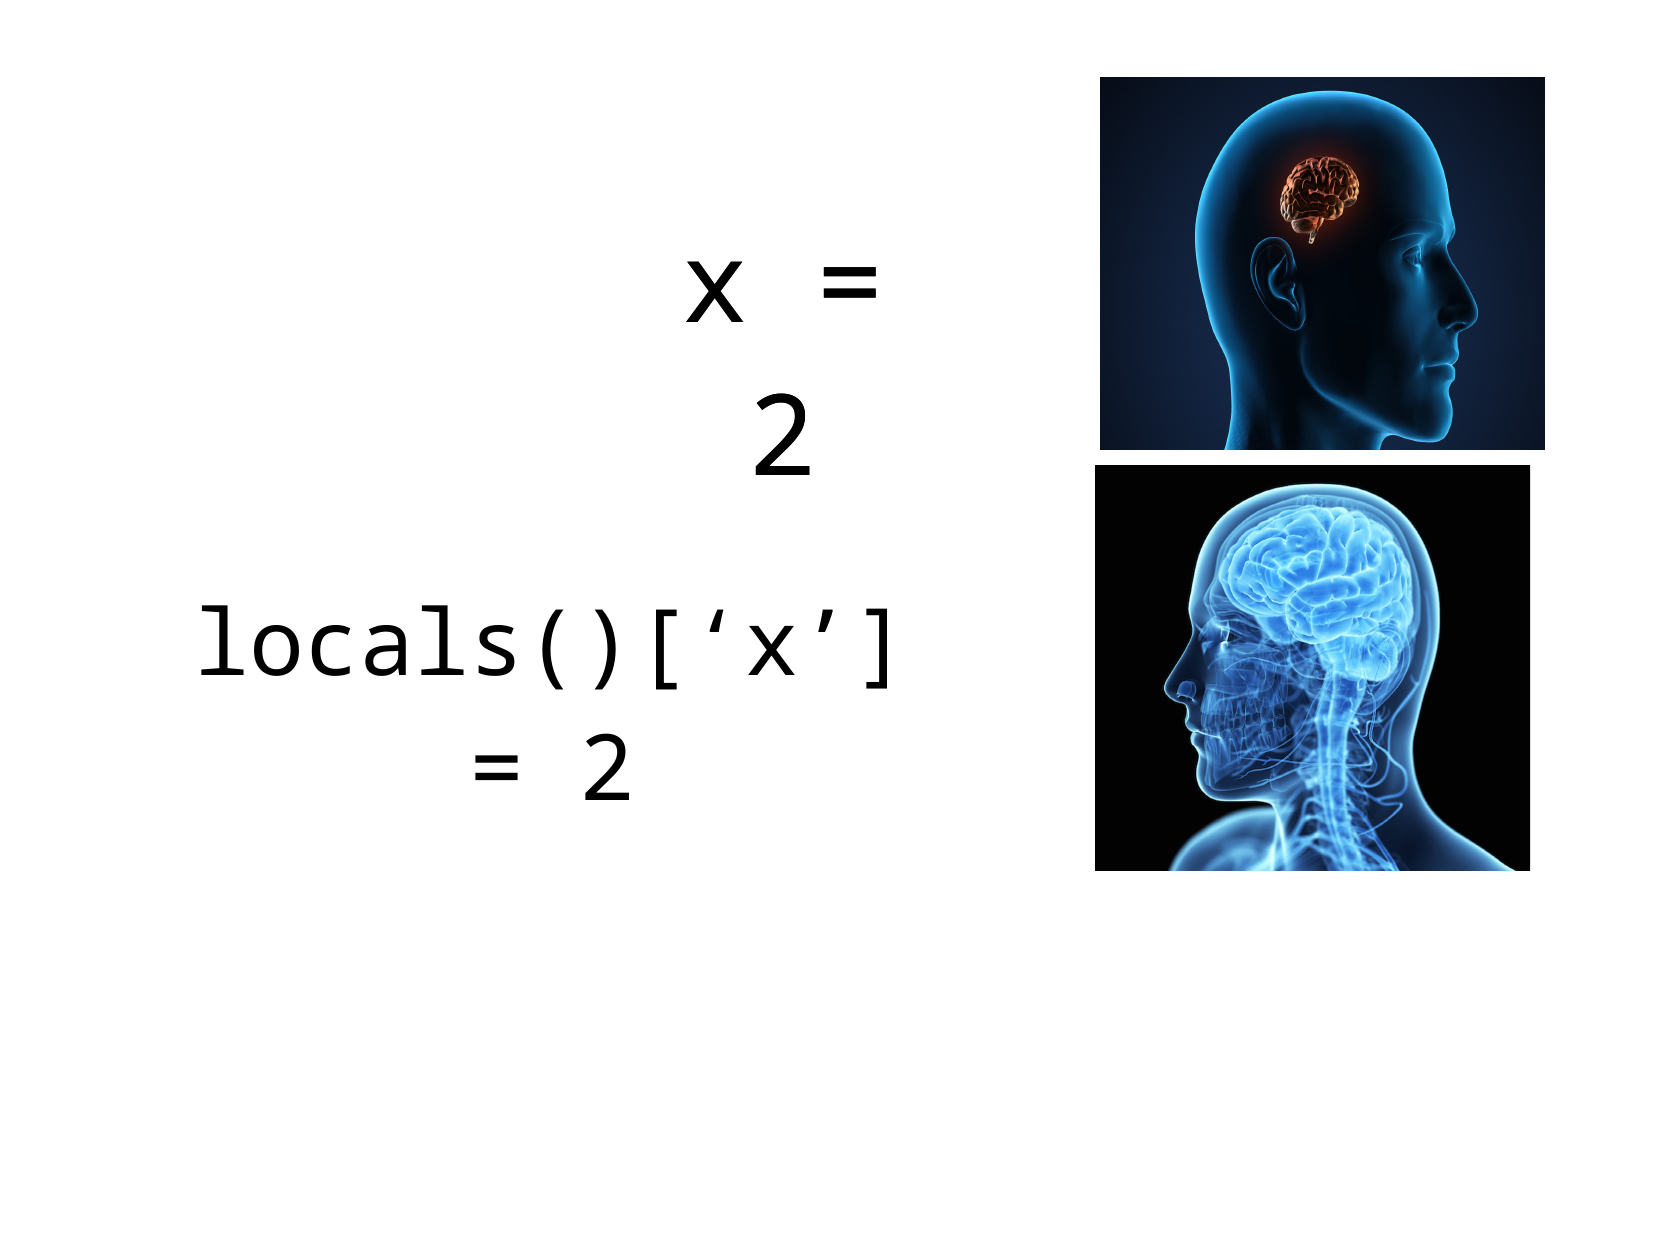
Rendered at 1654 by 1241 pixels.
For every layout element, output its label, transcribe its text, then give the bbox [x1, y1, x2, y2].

text_box x = 2 [666, 195, 988, 331]
text_box locals()[‘x’] = 2 [180, 570, 1006, 691]
picture [1095, 465, 1531, 871]
picture [1100, 77, 1546, 451]
